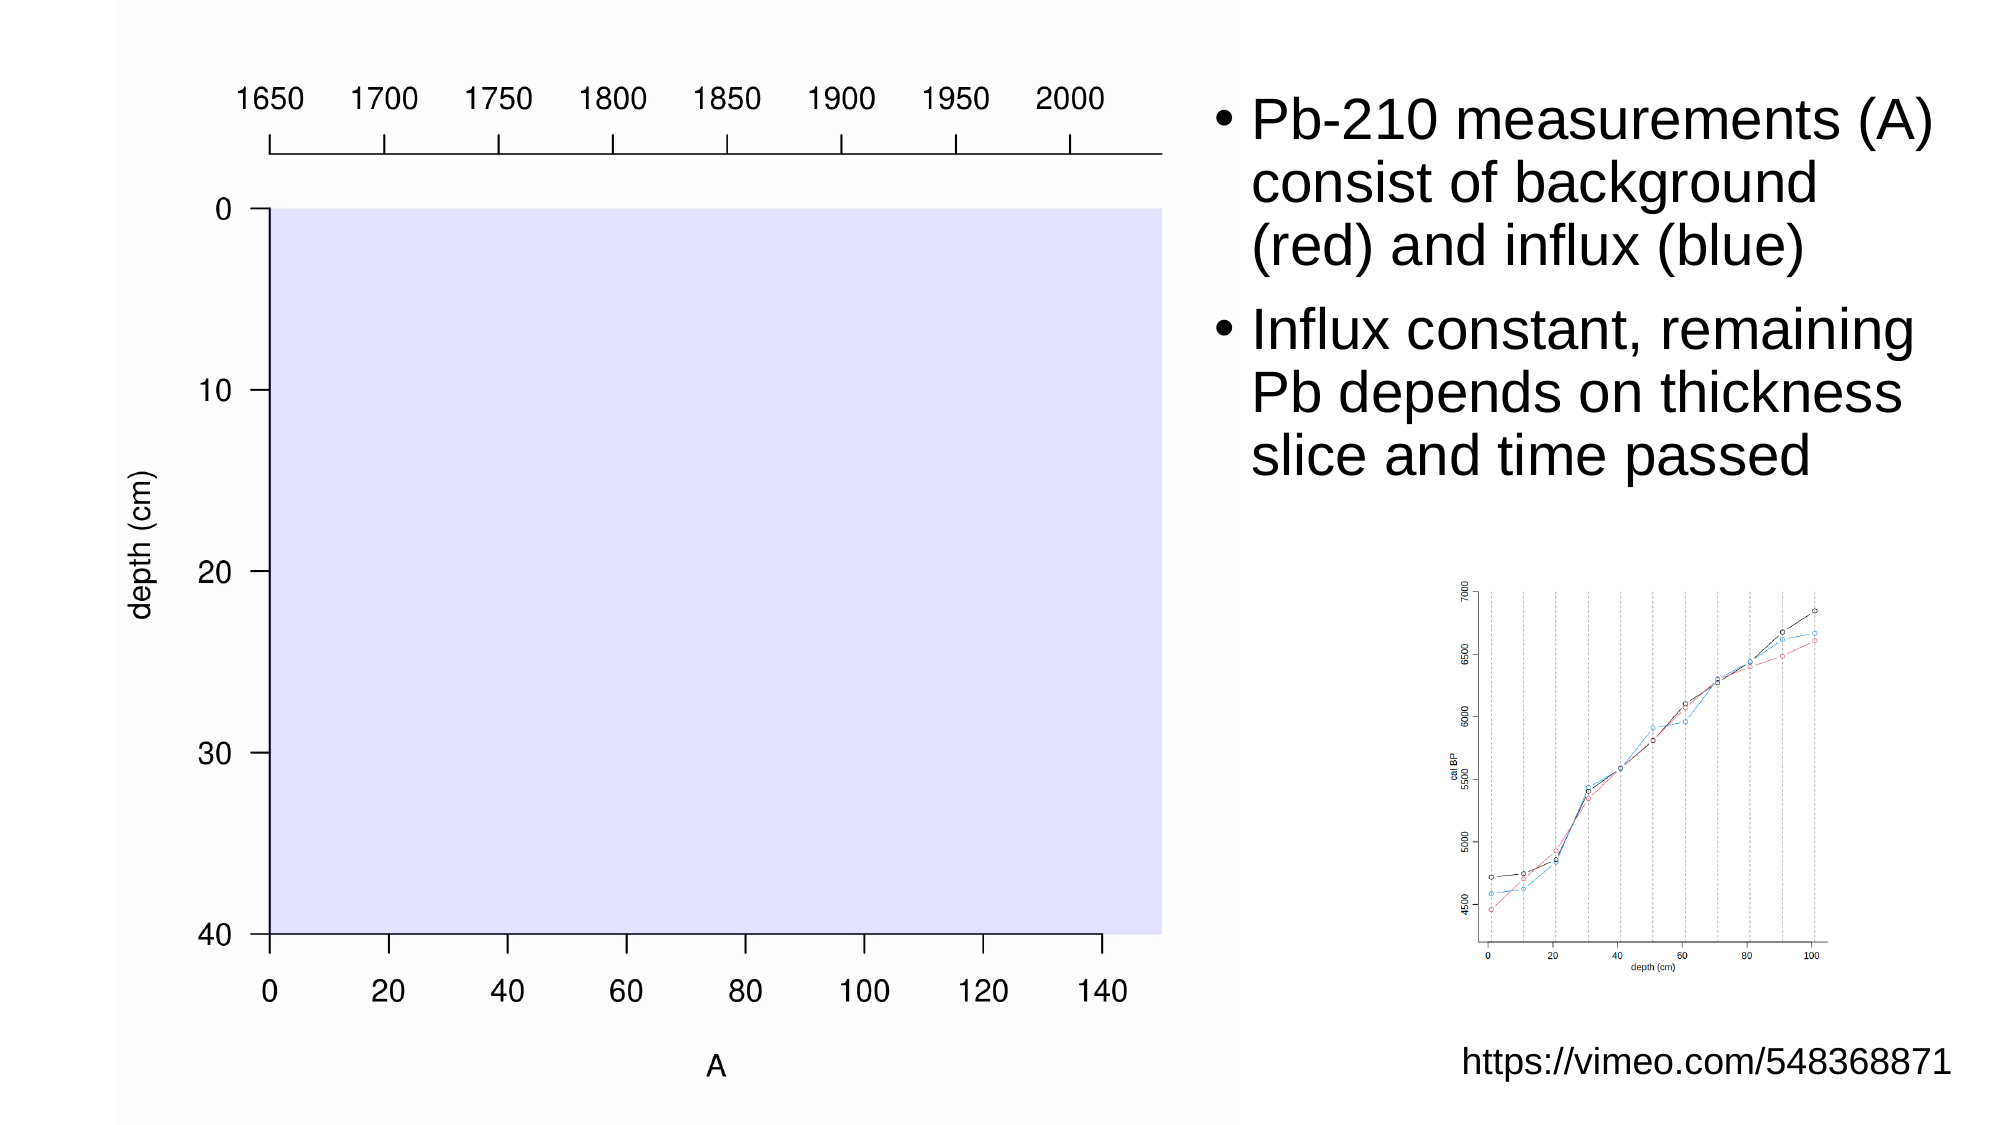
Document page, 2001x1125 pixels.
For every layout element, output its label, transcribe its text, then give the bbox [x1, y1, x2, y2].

text_box https://vimeo.com/548368871 [1446, 1033, 1968, 1091]
text_box Pb-210 measurements (A) consist of background (red) and influx (blue) Influx constant, remaining Pb depends on thickness slice and time passed [1213, 89, 1949, 709]
text_box [115, 0, 1241, 1125]
picture [1446, 580, 1837, 975]
